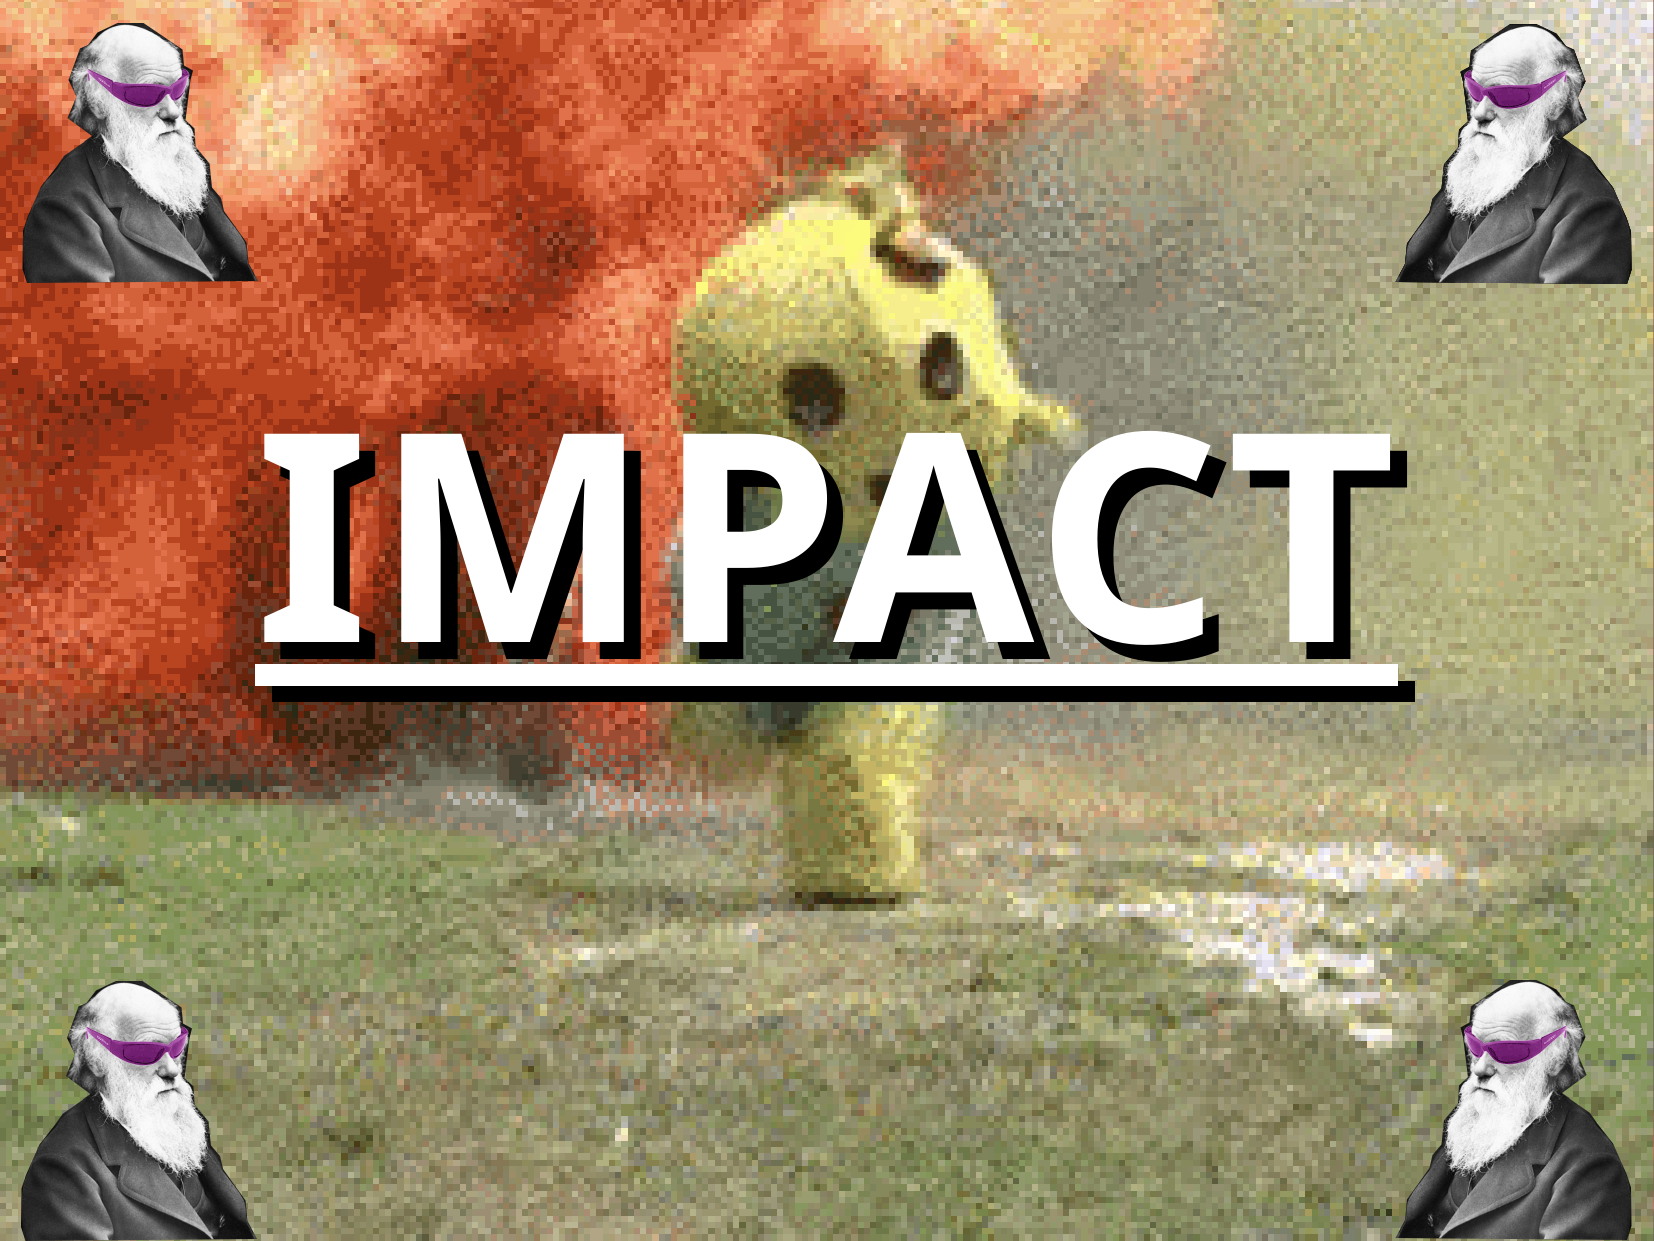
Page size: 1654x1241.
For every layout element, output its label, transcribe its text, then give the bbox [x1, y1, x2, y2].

picture [0, 0, 1654, 1241]
subtitle IMPACT [82, 49, 1571, 1010]
